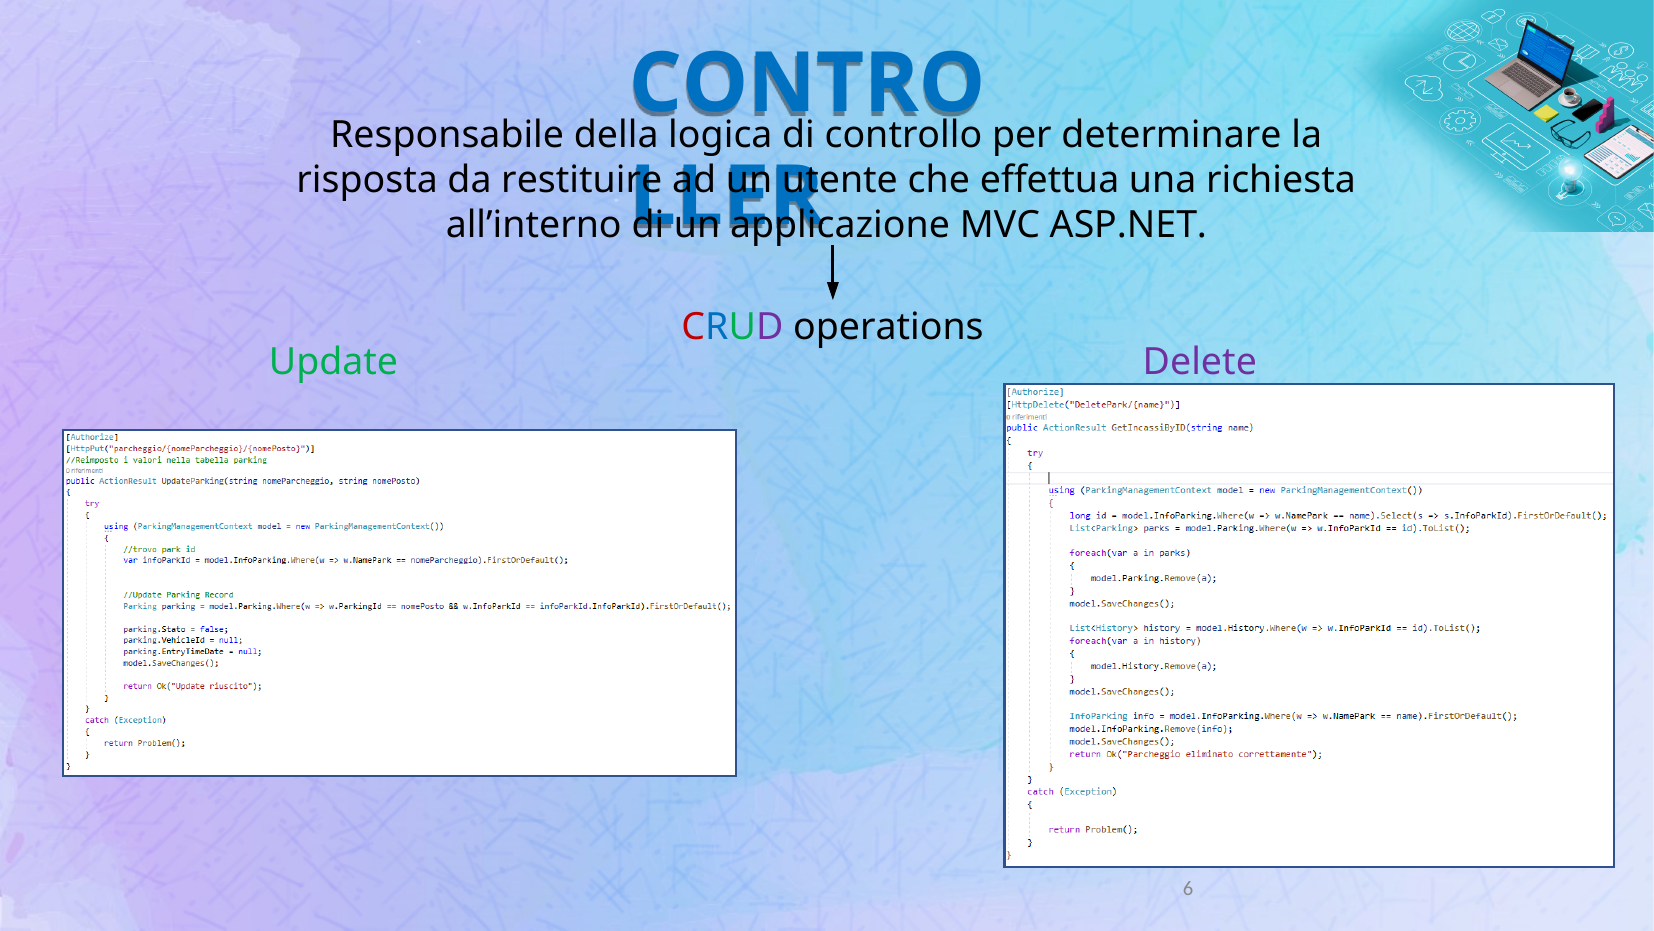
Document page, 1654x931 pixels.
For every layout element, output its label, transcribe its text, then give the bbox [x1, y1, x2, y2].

picture [1322, 0, 1654, 232]
text_box Update [253, 329, 436, 390]
text_box Delete [1127, 329, 1310, 390]
text_box CONTROLLER [614, 14, 1040, 102]
text_box CRUD operations [529, 295, 1137, 356]
picture [1005, 385, 1613, 867]
text_box Responsabile della logica di controllo per determinare la risposta da restituire ad un utente che effettua una richiesta all’interno di un applicazione MVC ASP.NET. [253, 102, 1400, 254]
picture [64, 430, 736, 775]
text_box [1167, 862, 1540, 912]
